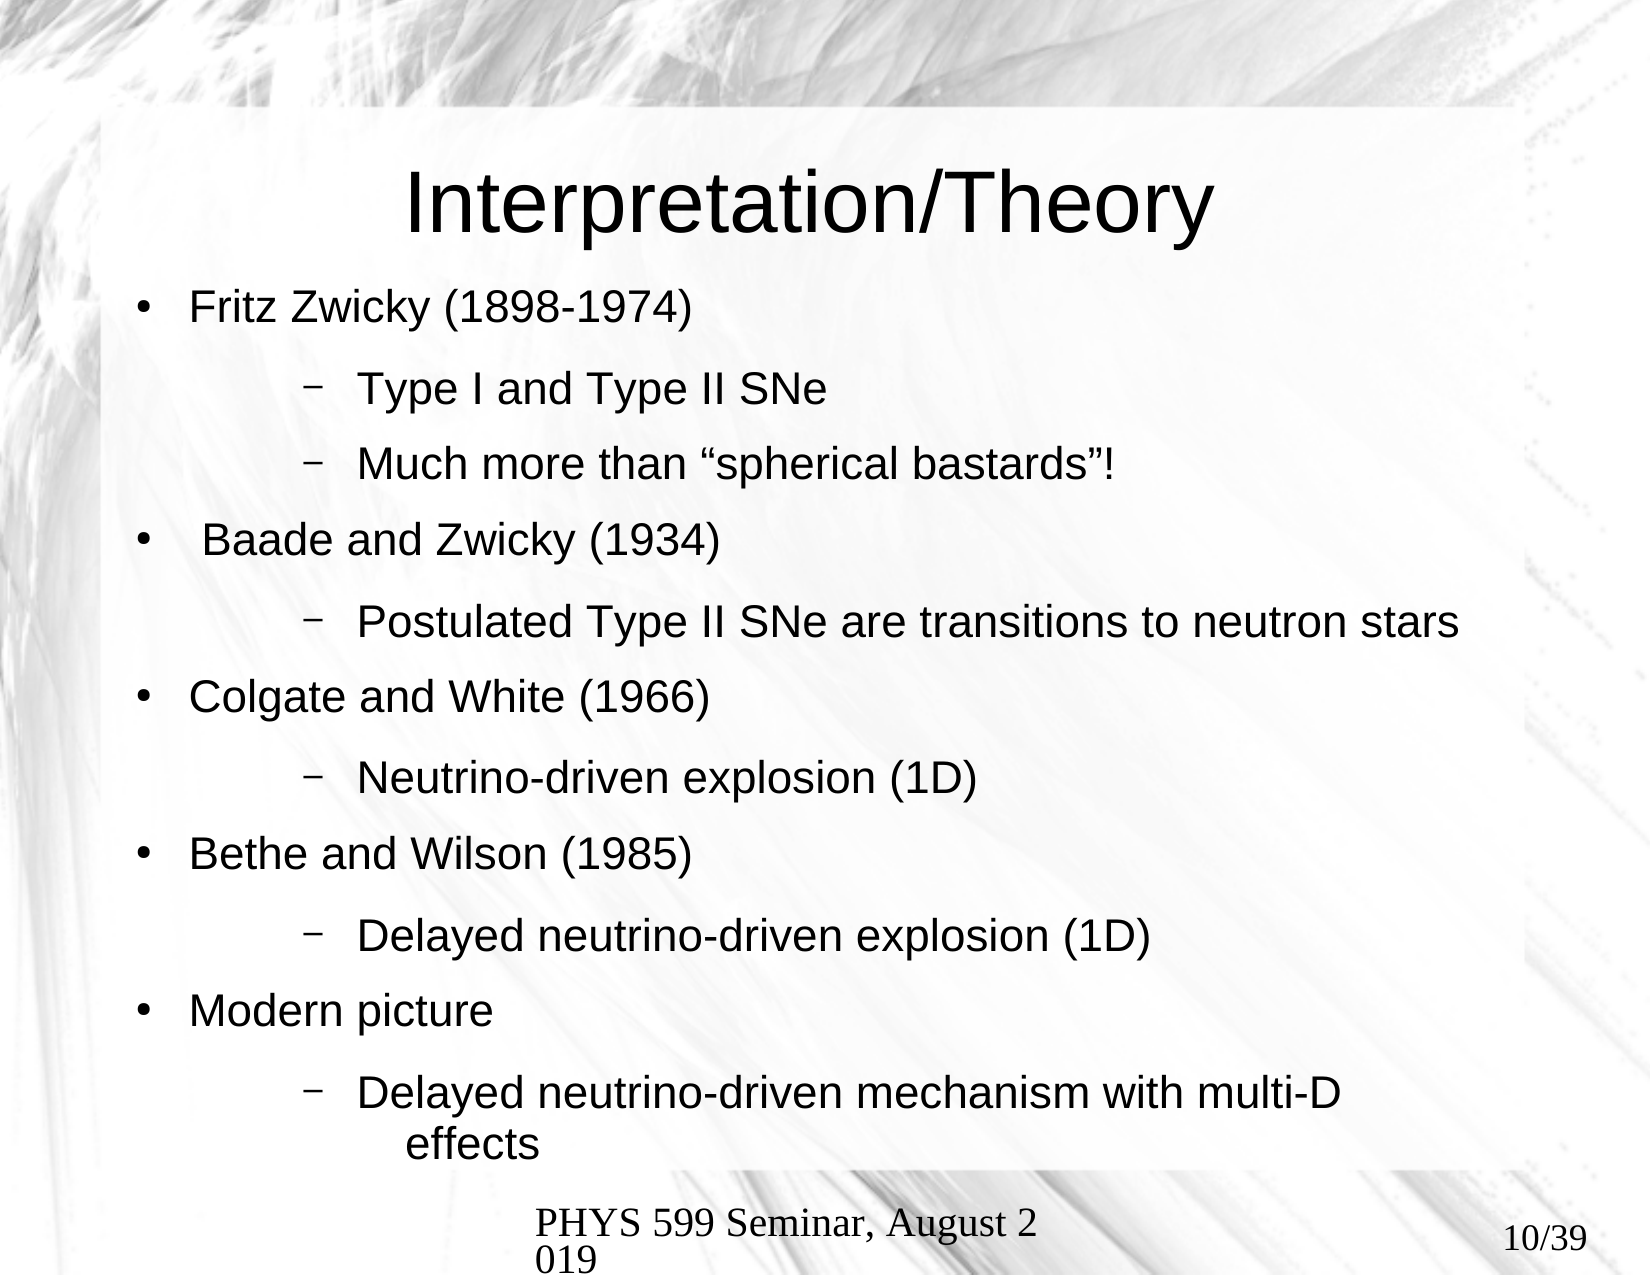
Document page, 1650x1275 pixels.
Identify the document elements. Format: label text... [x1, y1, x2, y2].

picture [0, 0, 1650, 1275]
title Interpretation/Theory [117, 103, 1503, 300]
list Fritz Zwicky (1898-1974) Type I and Type II SNe Much more than “spherical bastards”! Baade and Zwicky (1934) Postulated Type II SNe are transitions to neutron stars Colgate and White (1966) Neutrino-driven explosion (1D) Bethe and Wilson (1985) Delayed neutrino-driven explosion (1D) Modern picture Delayed neutrino-driven mechanism with multi-D effects [117, 281, 1486, 1170]
